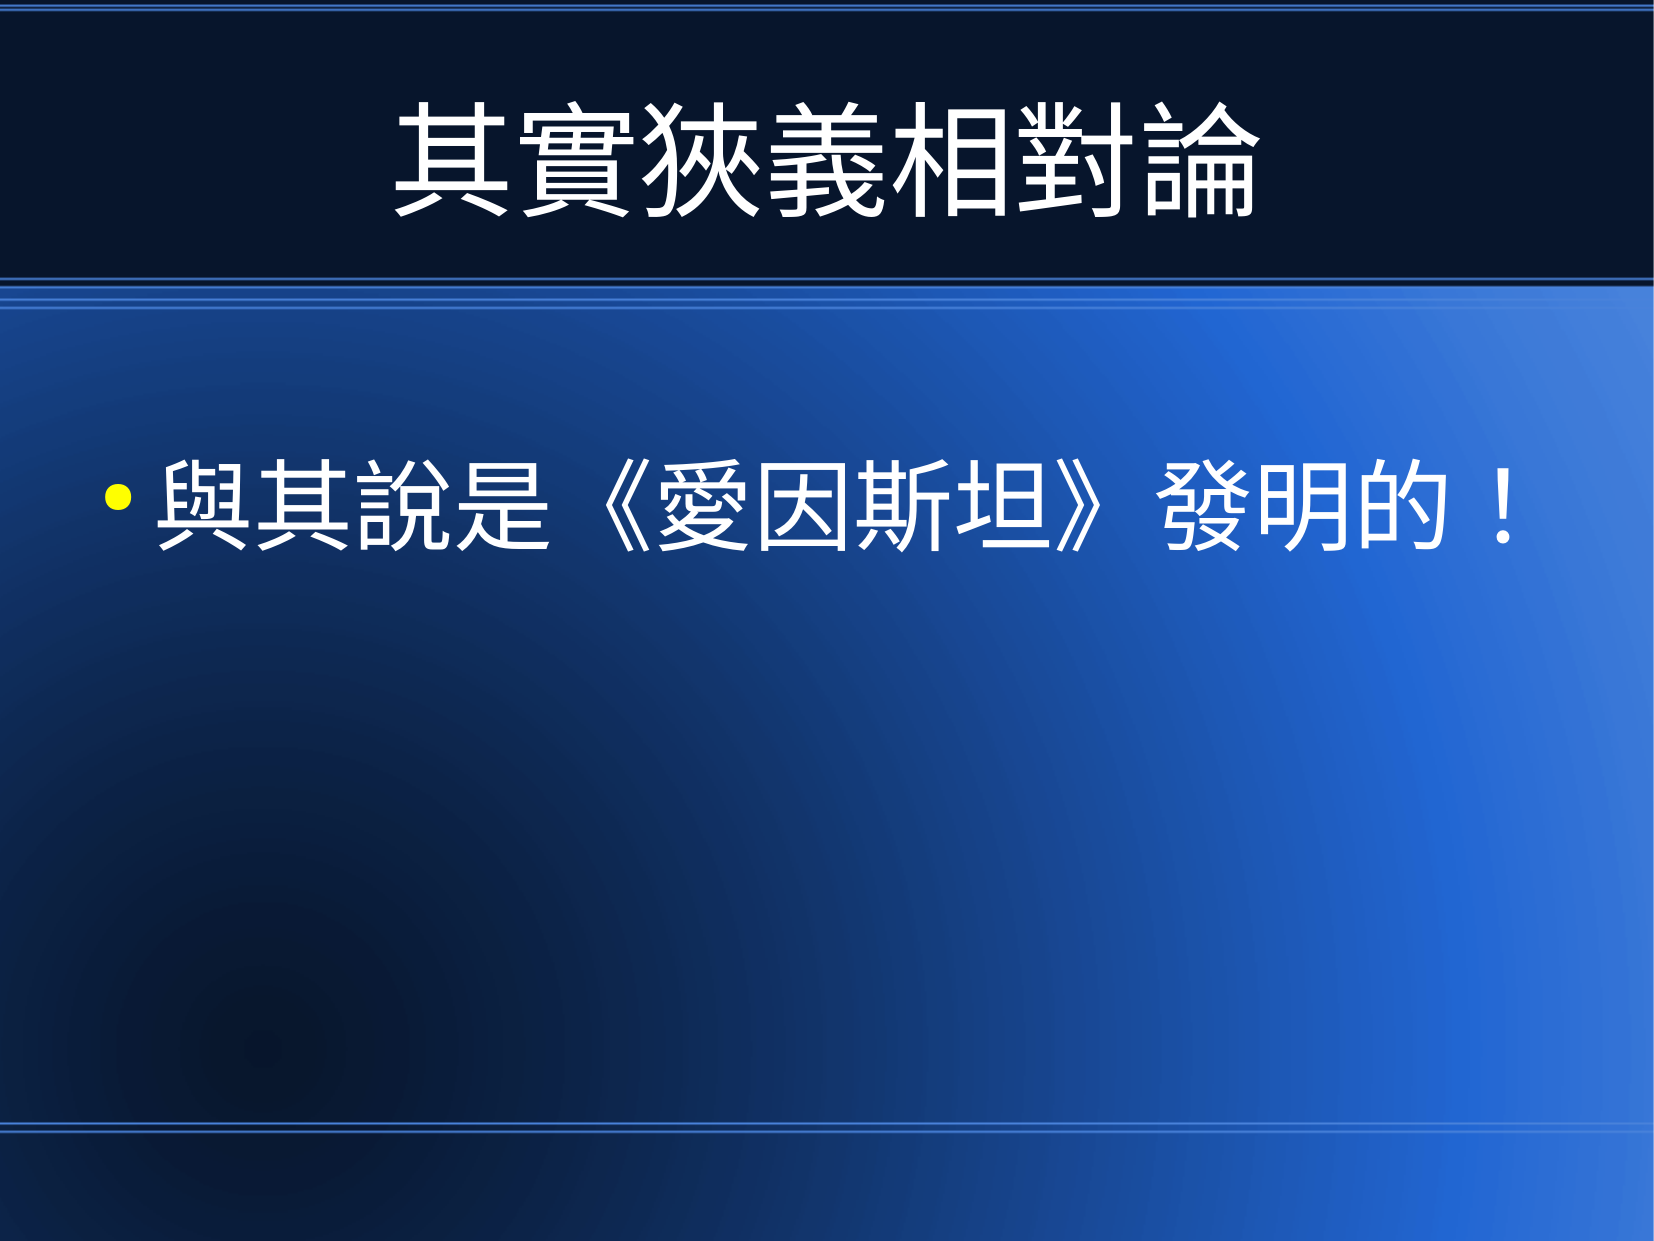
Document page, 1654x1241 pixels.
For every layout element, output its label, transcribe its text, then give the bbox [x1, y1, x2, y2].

title 其實狹義相對論 [82, 49, 1571, 257]
list 與其說是《愛因斯坦》發明的！ [82, 355, 1571, 1241]
picture [0, 0, 1654, 1241]
